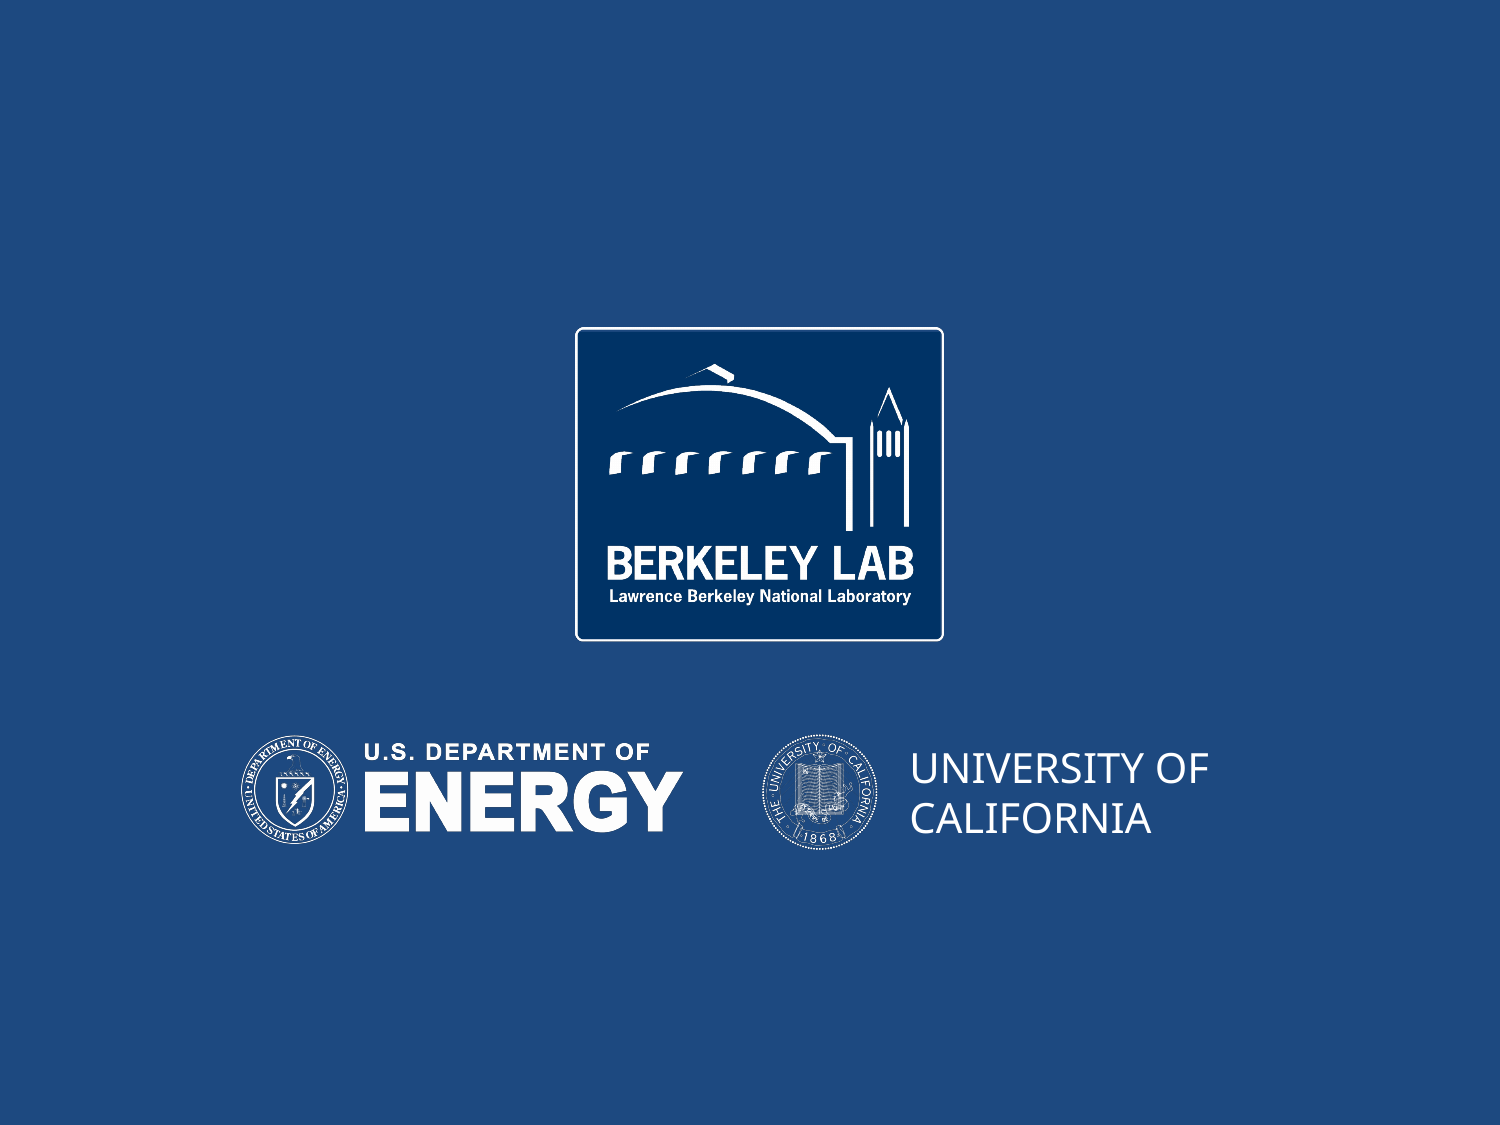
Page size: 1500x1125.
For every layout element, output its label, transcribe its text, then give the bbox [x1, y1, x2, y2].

picture [575, 327, 944, 642]
picture [762, 734, 878, 850]
text_box UNIVERSITY OF CALIFORNIA [894, 734, 1306, 850]
picture [241, 735, 684, 844]
